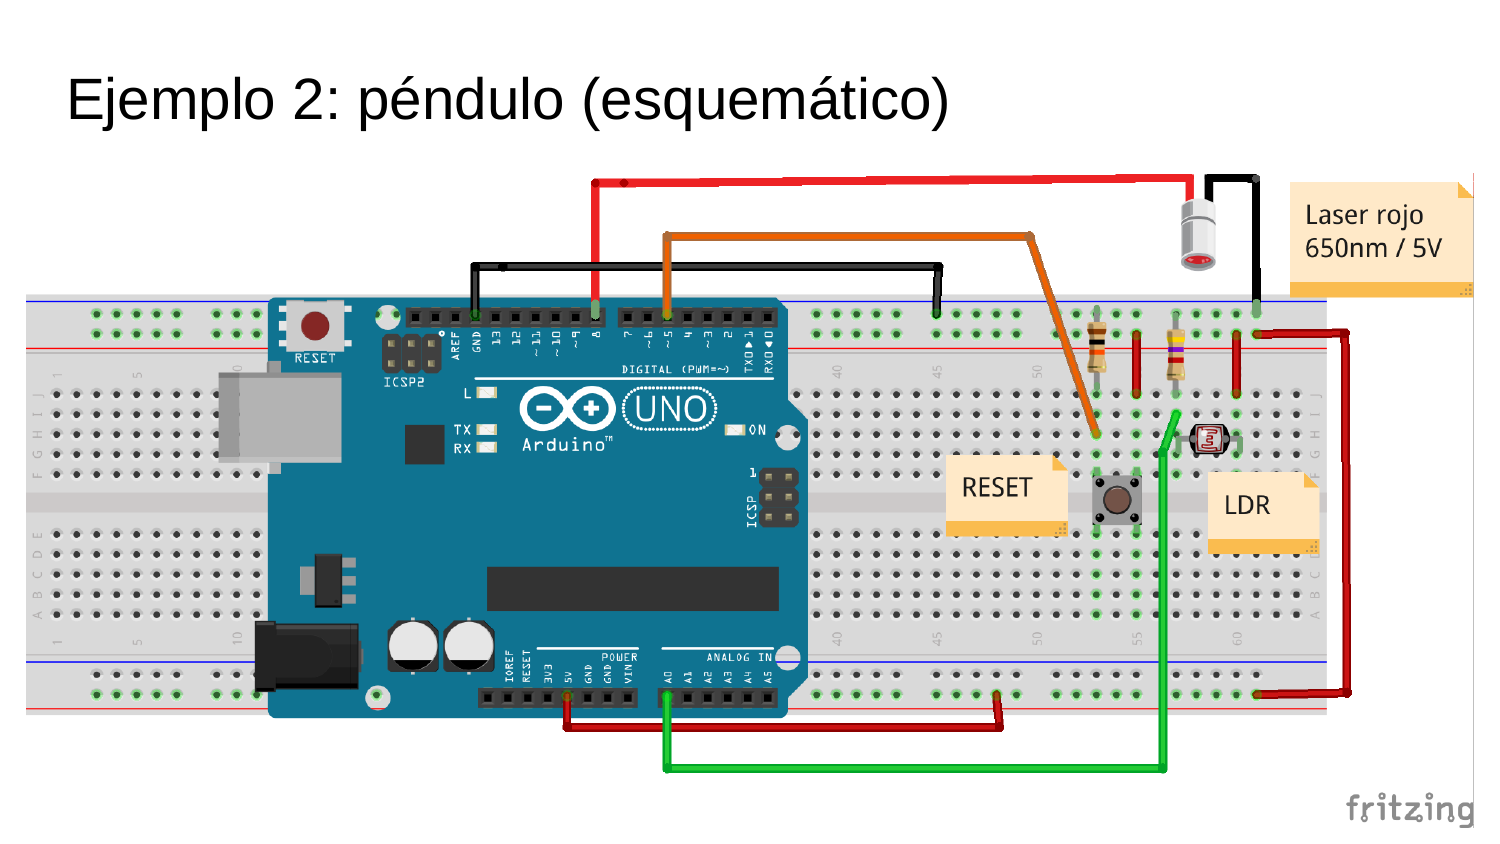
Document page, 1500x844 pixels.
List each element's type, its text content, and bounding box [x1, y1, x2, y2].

text_box Ejemplo 2: péndulo (esquemático) [51, 46, 1449, 141]
picture [26, 173, 1474, 828]
